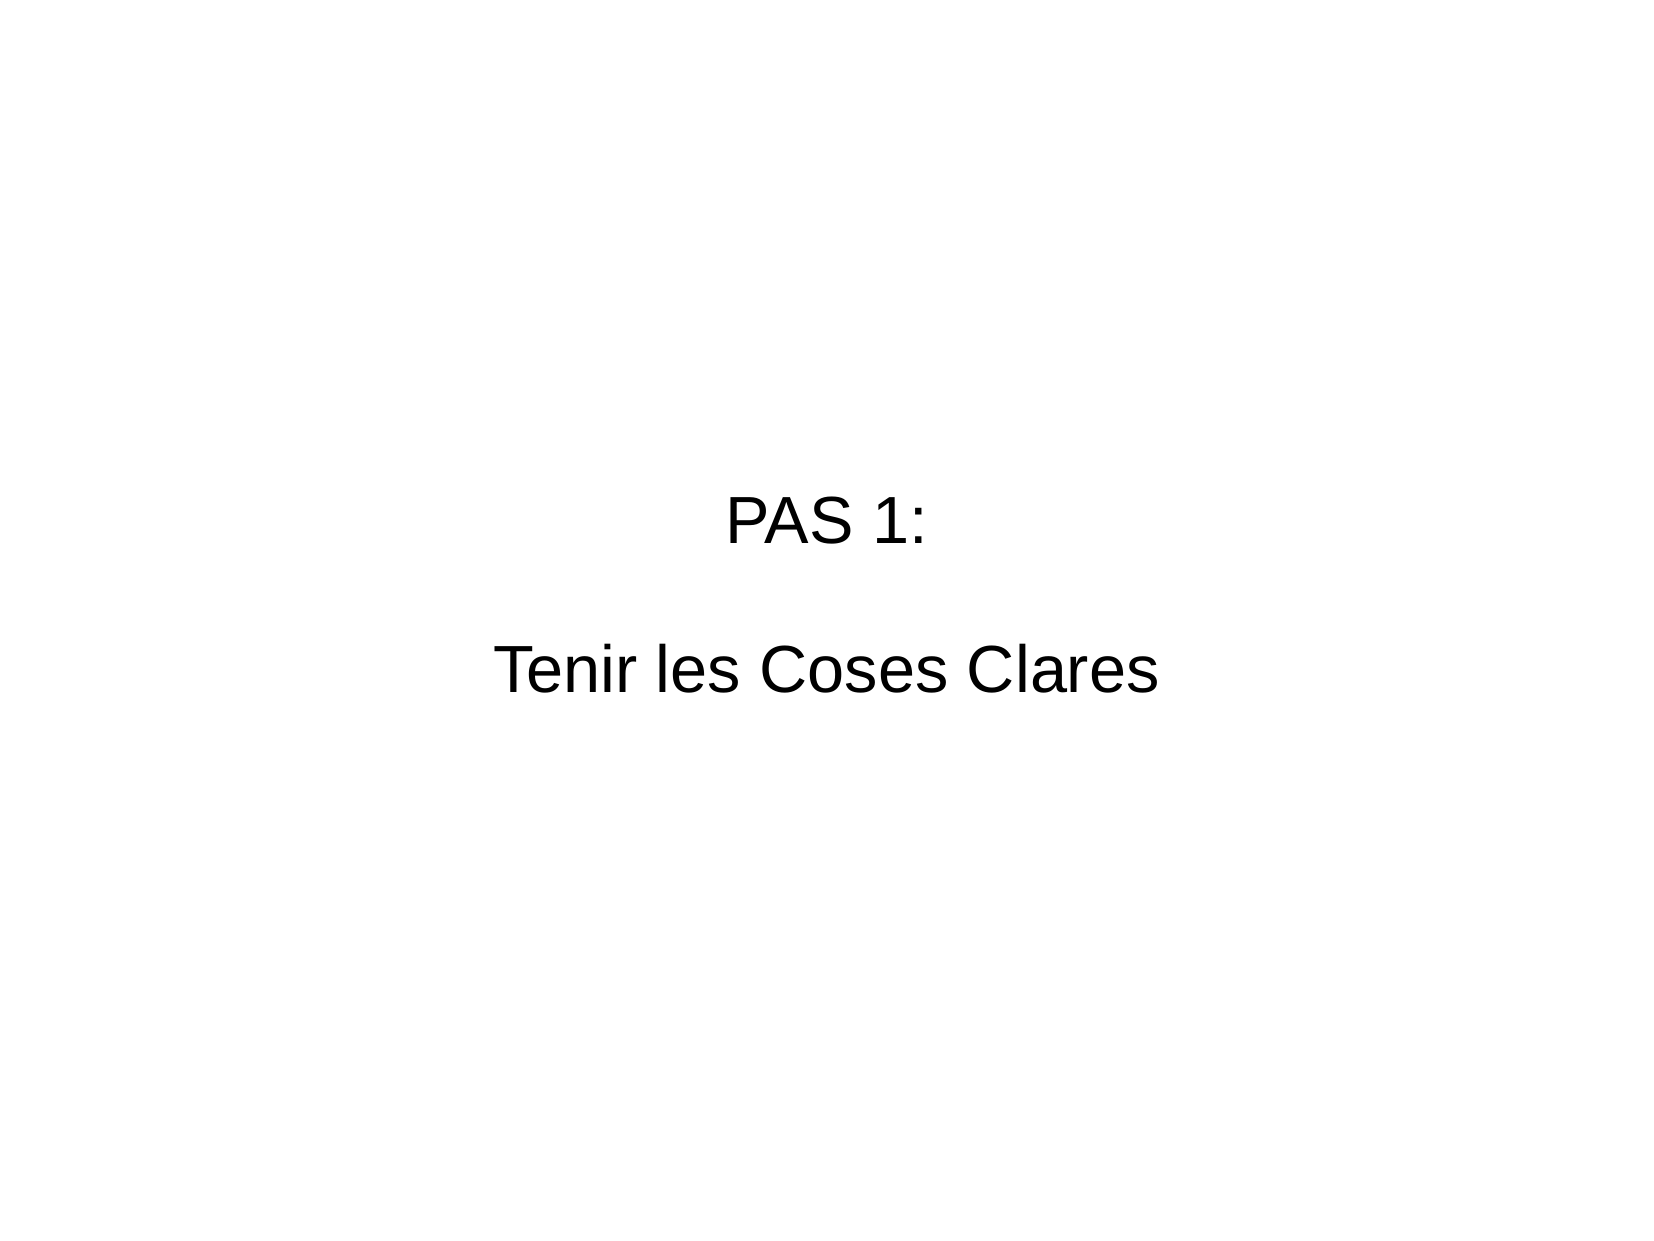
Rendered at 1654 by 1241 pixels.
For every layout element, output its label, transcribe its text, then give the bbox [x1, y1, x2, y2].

subtitle PAS 1: Tenir les Coses Clares [82, 114, 1571, 1075]
